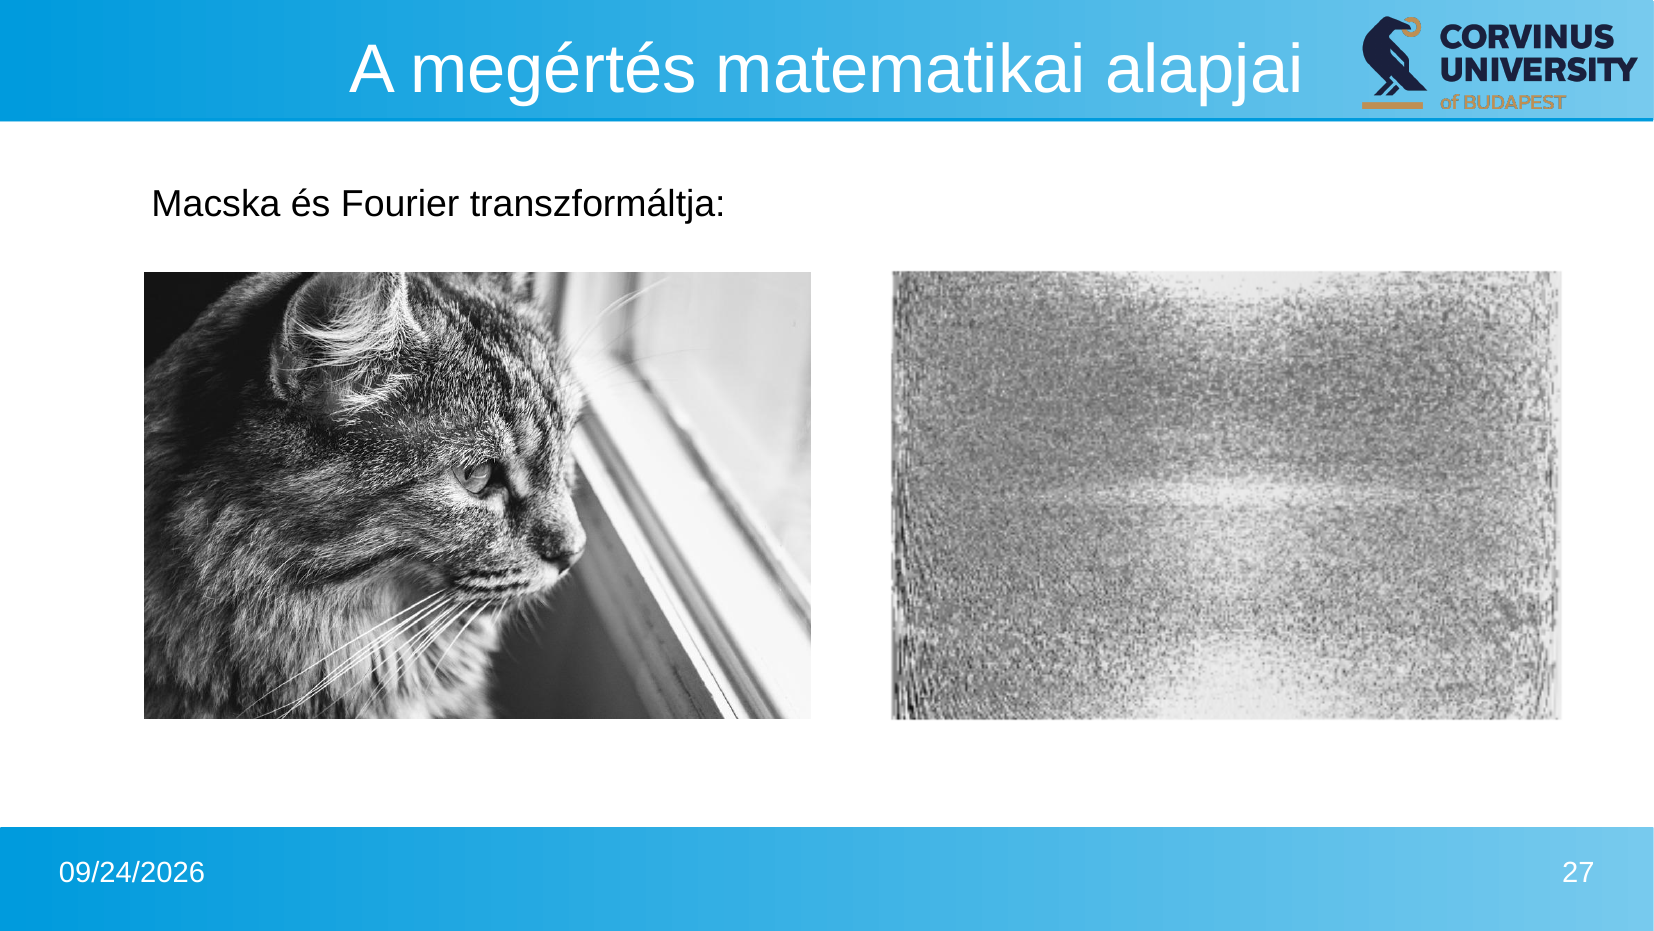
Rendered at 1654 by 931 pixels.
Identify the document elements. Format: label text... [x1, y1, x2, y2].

picture [877, 259, 1577, 735]
title A megértés matematikai alapjai [59, 29, 1362, 108]
picture [1362, 16, 1638, 109]
text_box Macska és Fourier transzformáltja: [136, 174, 1136, 232]
picture [144, 272, 811, 719]
